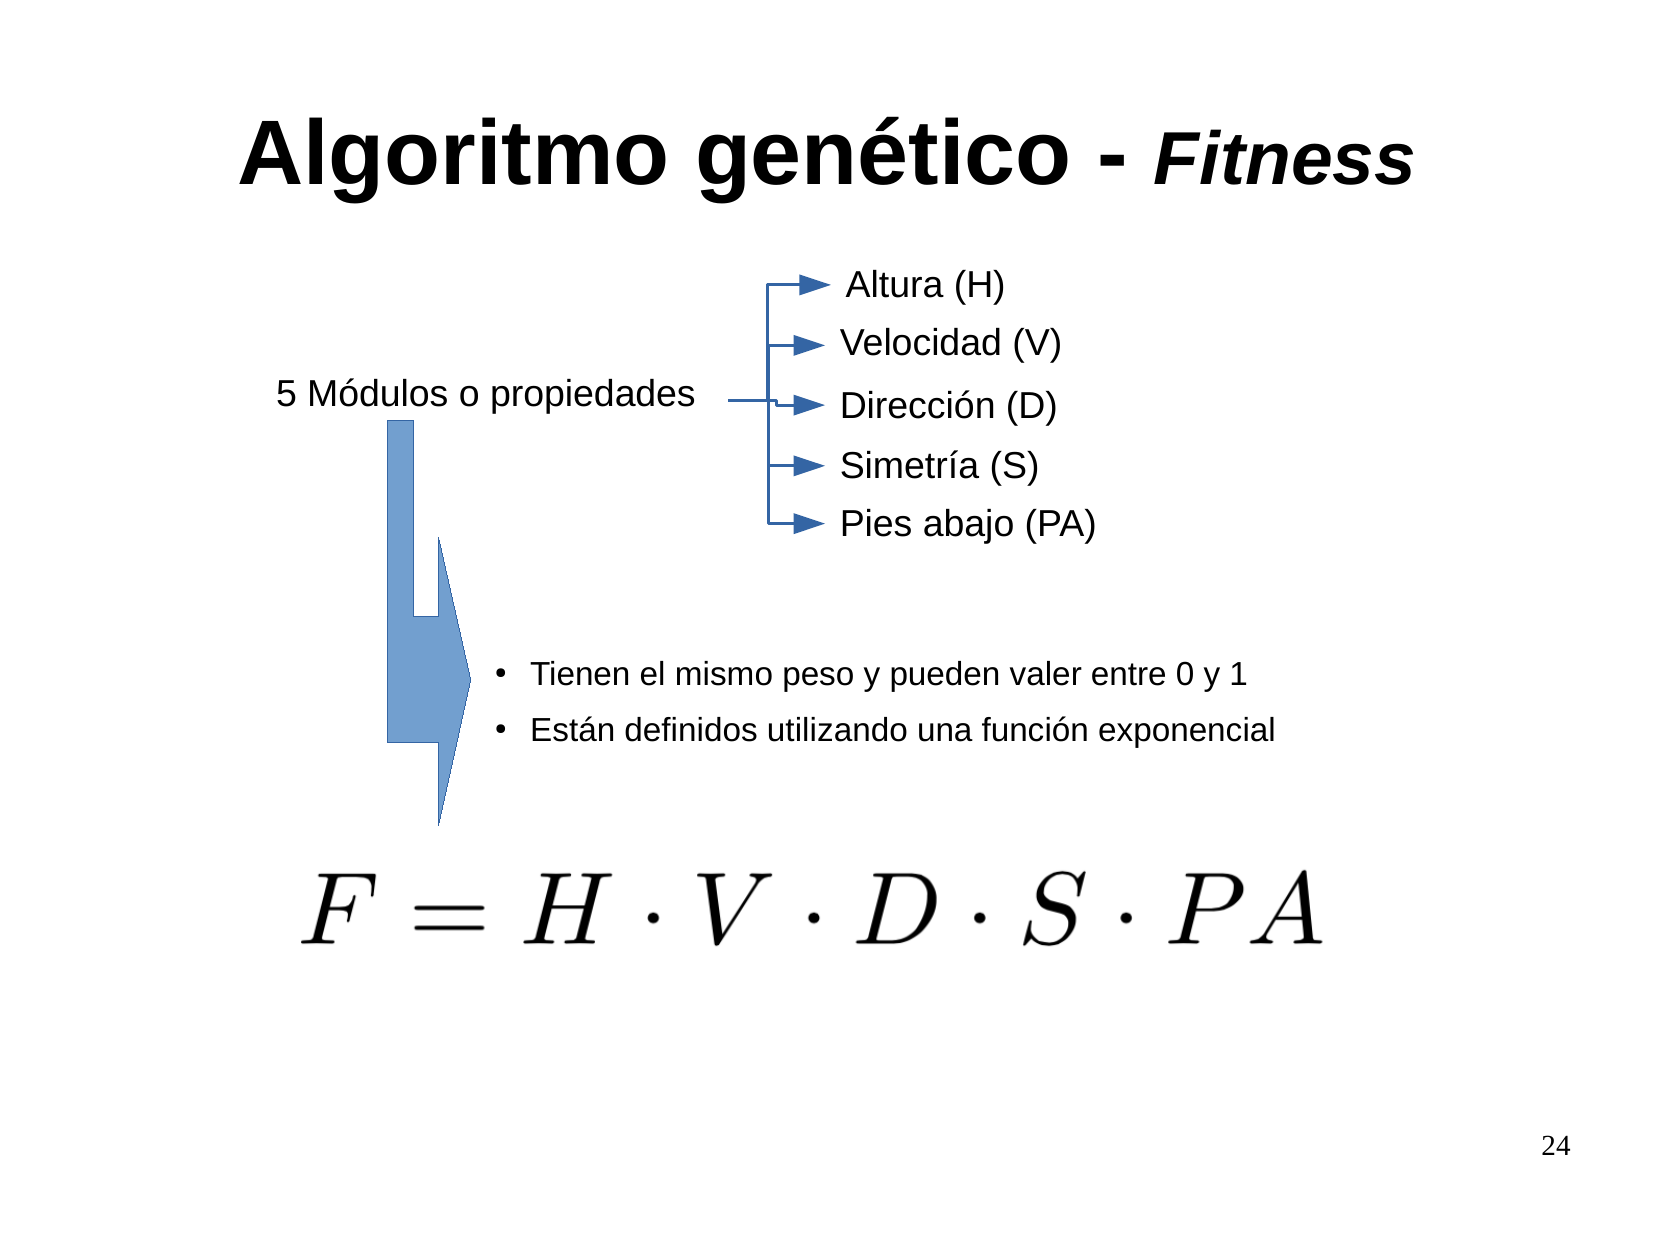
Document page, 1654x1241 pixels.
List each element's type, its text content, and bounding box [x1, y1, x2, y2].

picture [285, 855, 1350, 975]
text_box Dirección (D) [825, 376, 1126, 434]
text_box 5 Módulos o propiedades [261, 364, 729, 436]
text_box Velocidad (V) [825, 313, 1096, 376]
text_box [387, 420, 471, 826]
text_box Altura (H) [830, 256, 1071, 313]
text_box Tienen el mismo peso y pueden valer entre 0 y 1 Están definidos utilizando una función exponencial [480, 630, 1441, 766]
text_box Pies abajo (PA) [825, 495, 1156, 553]
text_box Simetría (S) [825, 437, 1111, 495]
title Algoritmo genético - Fitness [82, 49, 1571, 257]
